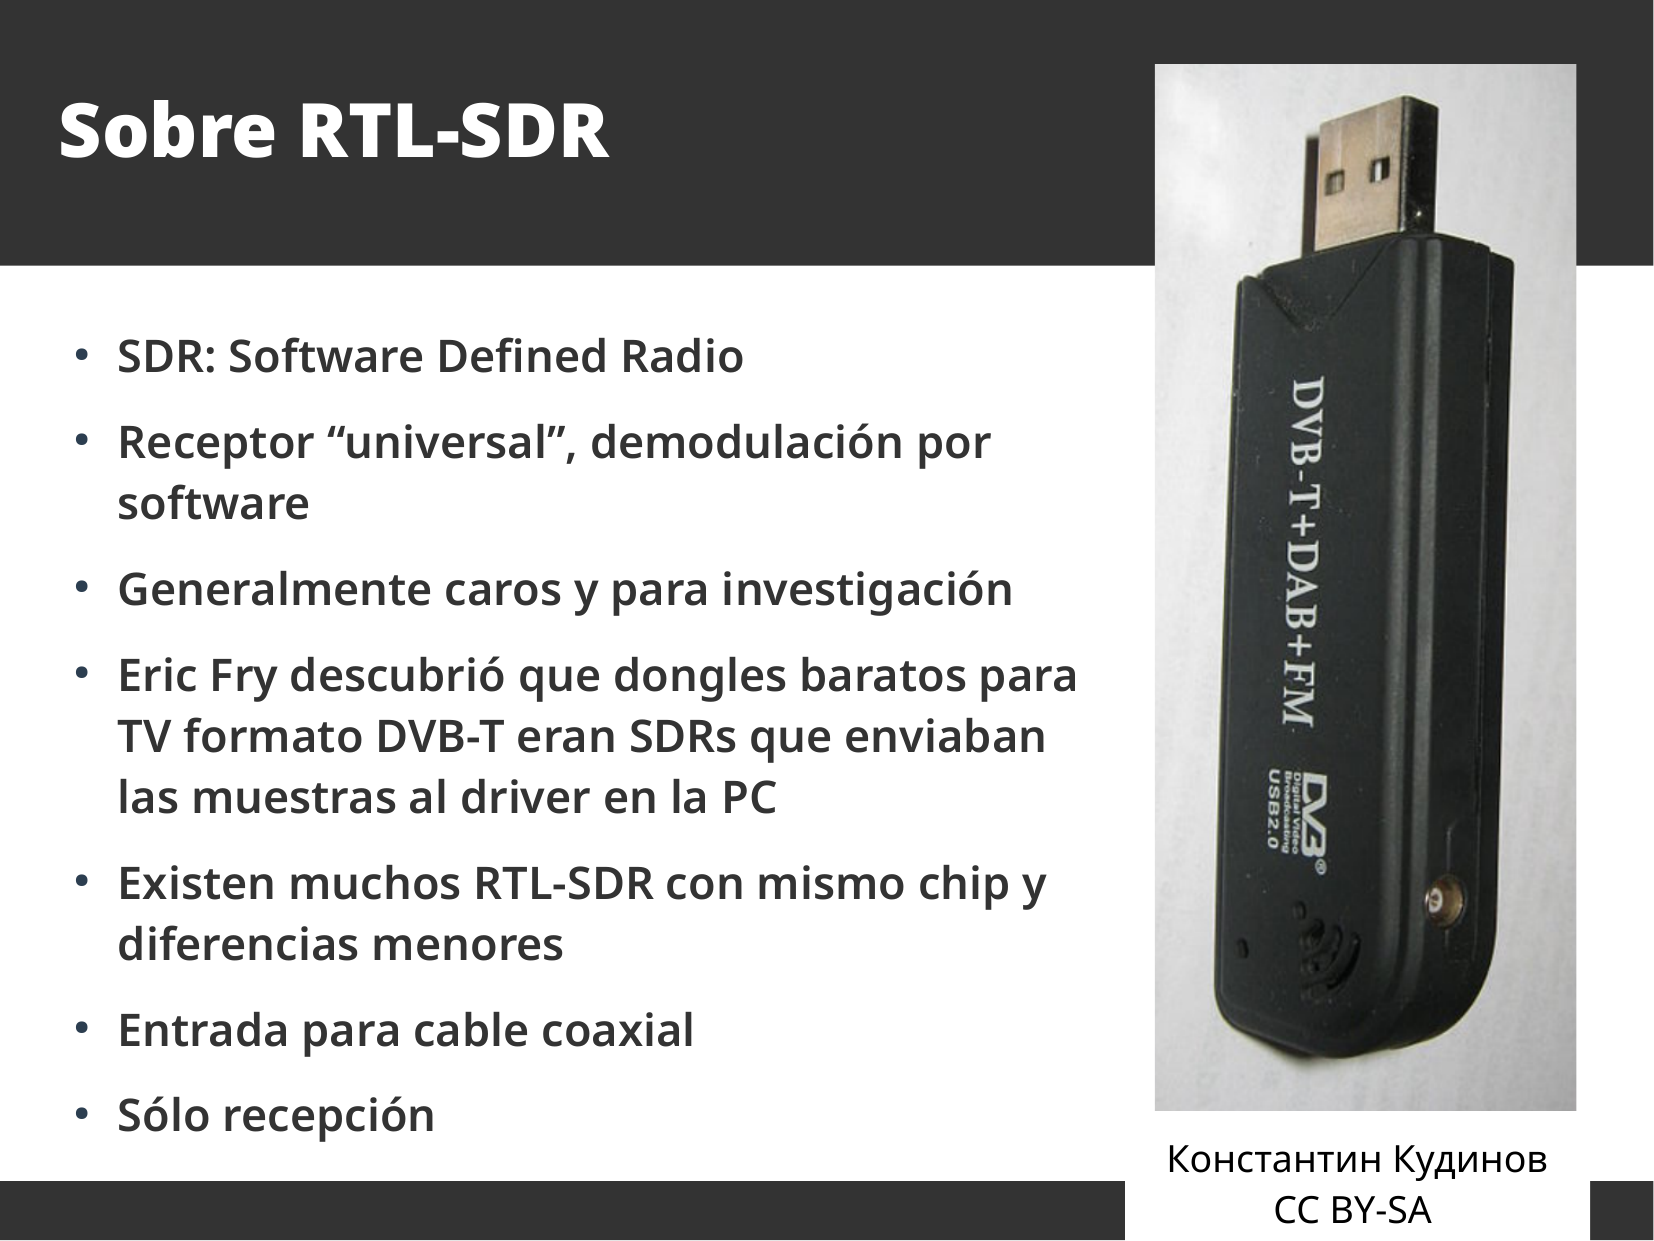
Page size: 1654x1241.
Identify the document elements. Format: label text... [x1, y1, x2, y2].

picture [1154, 64, 1577, 1111]
title Sobre RTL-SDR [59, 49, 1595, 207]
list SDR: Software Defined Radio Receptor “universal”, demodulación por software Generalmente caros y para investigación Eric Fry descubrió que dongles baratos para TV formato DVB-T eran SDRs que enviaban las muestras al driver en la PC Existen muchos RTL-SDR con mismo chip y diferencias menores Entrada para cable coaxial Sólo recepción [59, 324, 1111, 1152]
text_box Константин Кудинов CC BY-SA [1125, 1125, 1591, 1215]
